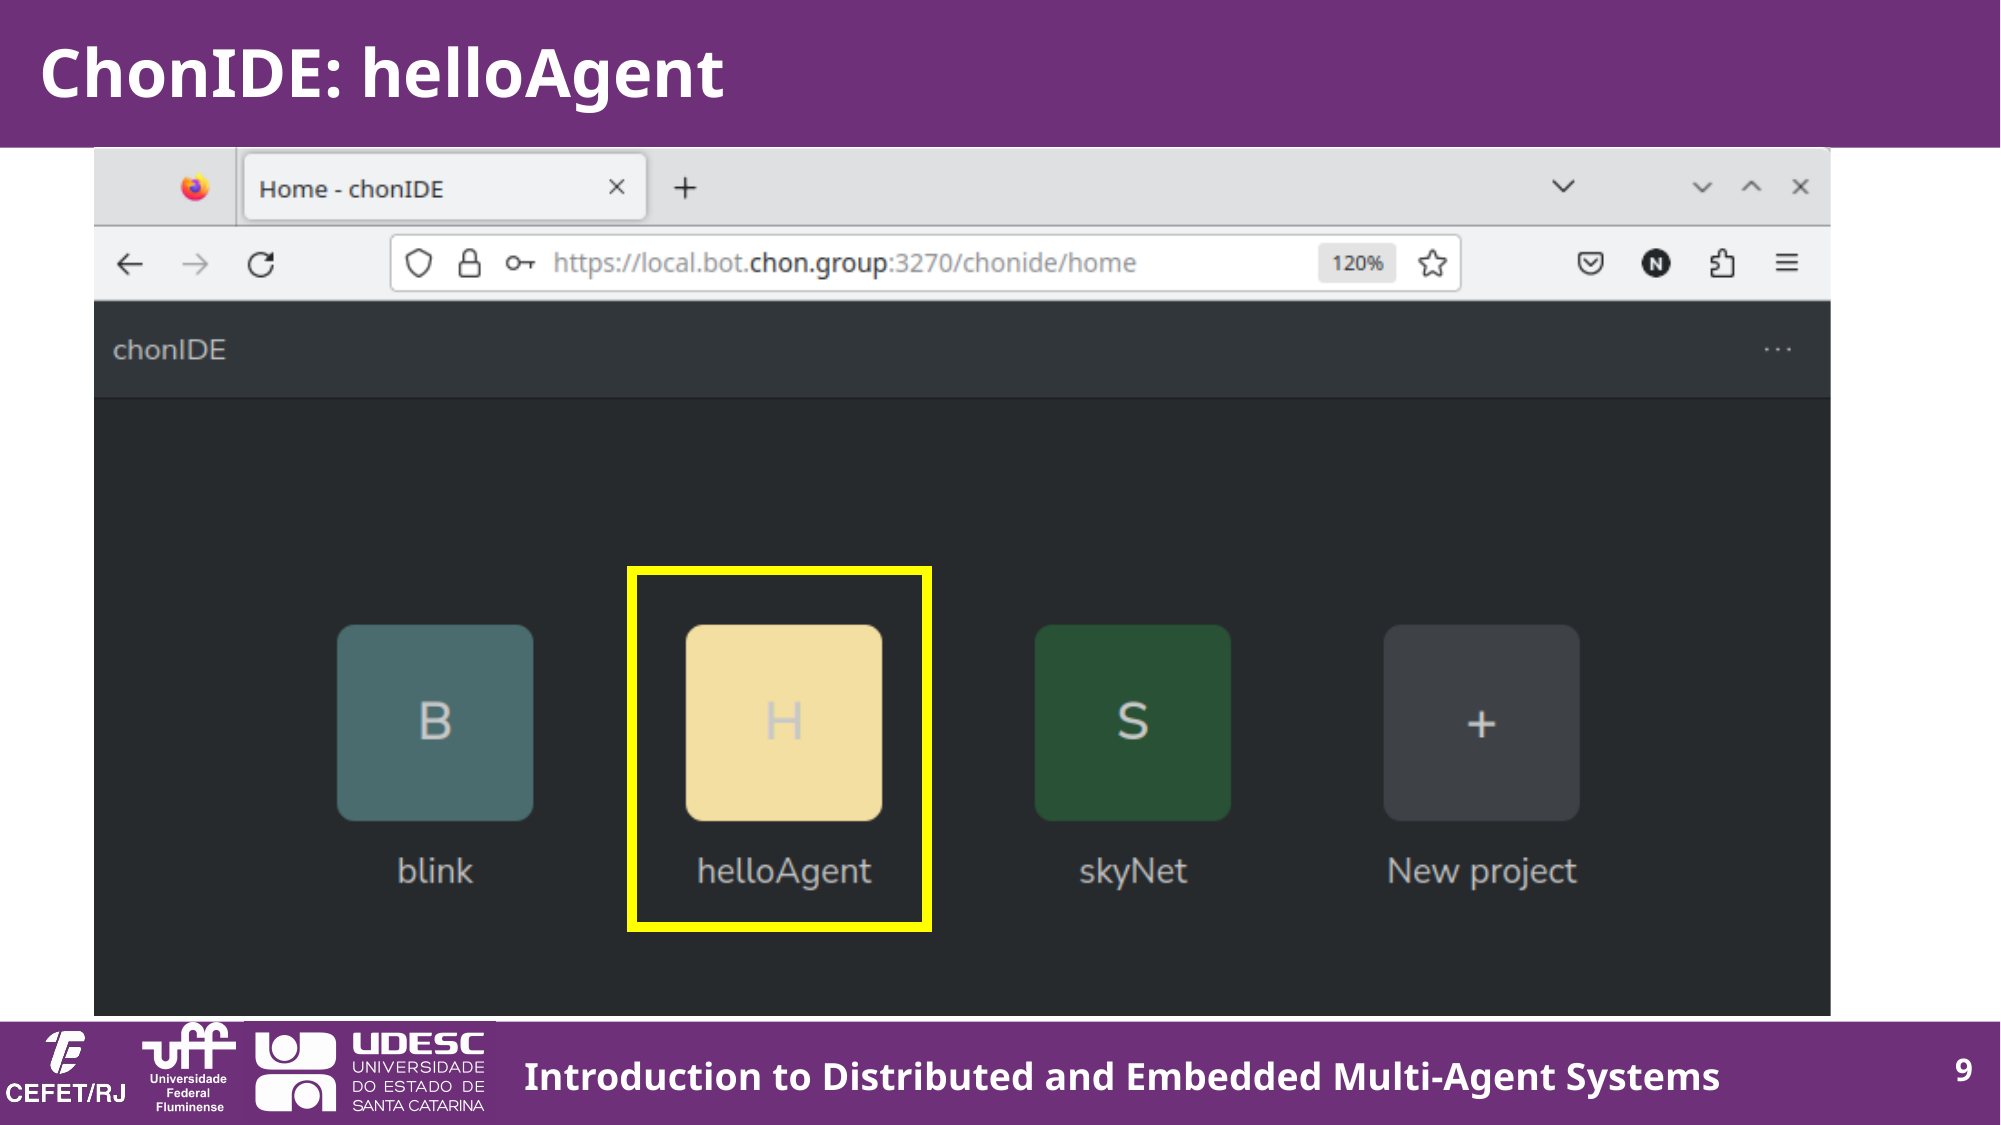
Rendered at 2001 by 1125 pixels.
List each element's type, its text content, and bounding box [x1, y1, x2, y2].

text_box ChonIDE: helloAgent [25, 23, 1998, 116]
picture [244, 1021, 496, 1123]
picture [6, 147, 1831, 1125]
picture [141, 1021, 237, 1117]
